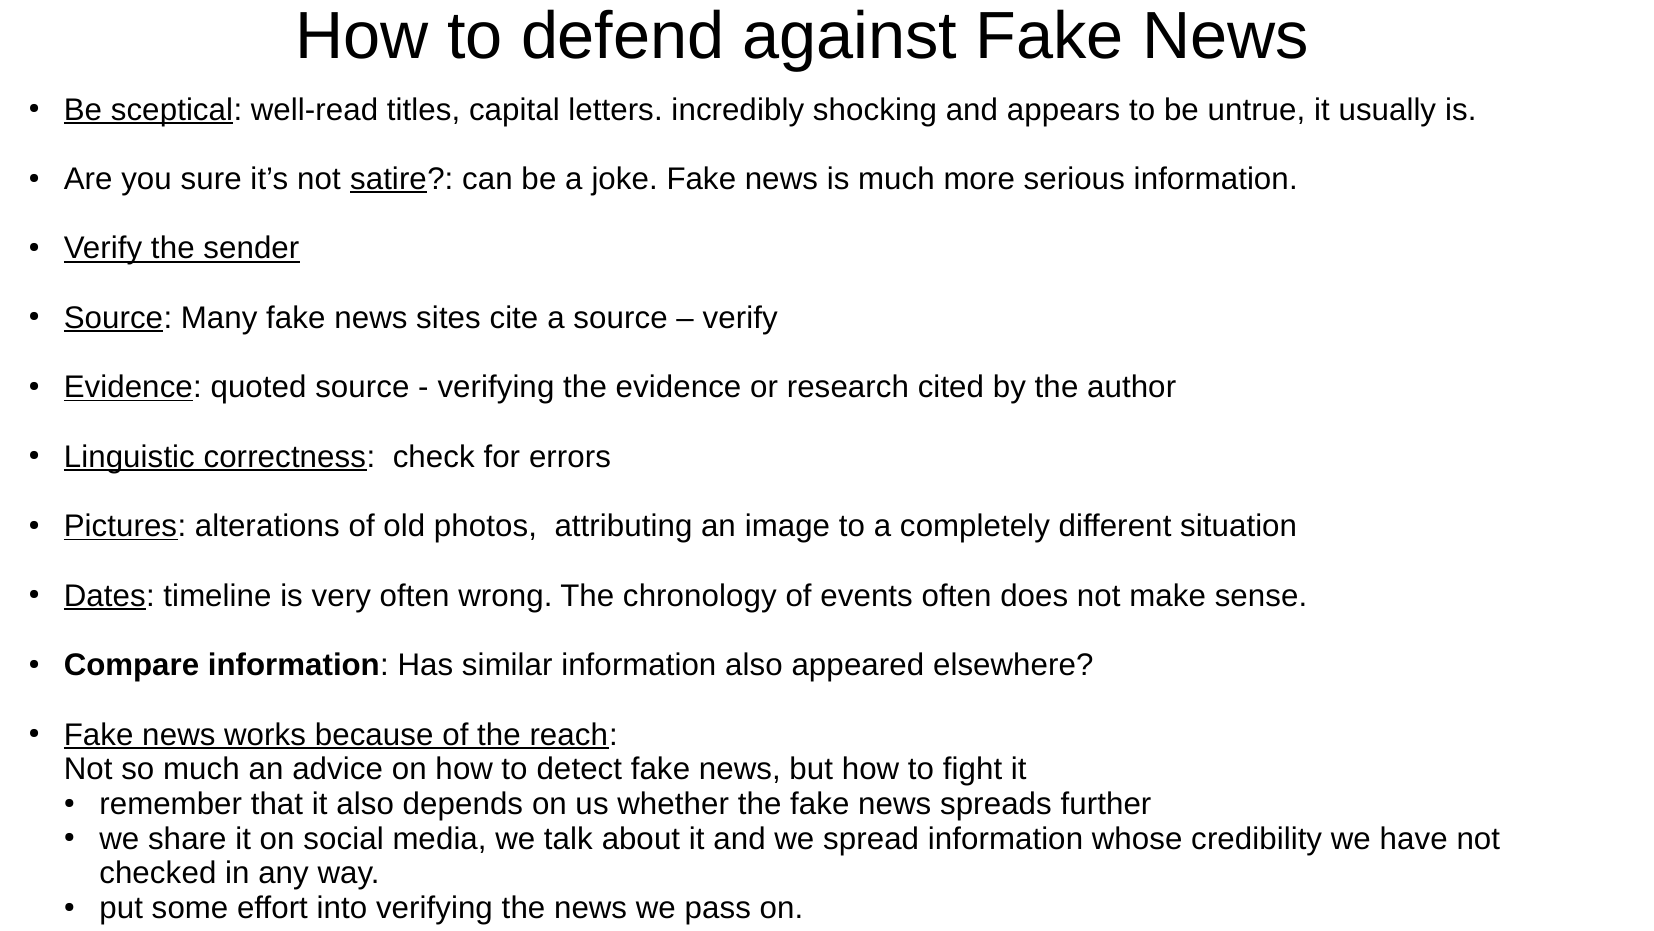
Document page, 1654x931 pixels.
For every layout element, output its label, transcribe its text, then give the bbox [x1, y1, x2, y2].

title How to defend against Fake News [71, 0, 1534, 77]
text_box Be sceptical: well-read titles, capital letters. incredibly shocking and appears to be untrue, it usually is. Are you sure it’s not satire?: can be a joke. Fake news is much more serious information. Verify the sender Source: Many fake news sites cite a source – verify Evidence: quoted source - verifying the evidence or research cited by the author Linguistic correctness: check for errors Pictures: alterations of old photos, attributing an image to a completely different situation Dates: timeline is very often wrong. The chronology of events often does not make sense. Compare information: Has similar information also appeared elsewhere? Fake news works because of the reach: Not so much an advice on how to detect fake news, but how to fight it remember that it also depends on us whether the fake news spreads further we share it on social media, we talk about it and we spread information whose credibility we have not checked in any way. put some effort into verifying the news we pass on. [13, 84, 1617, 931]
